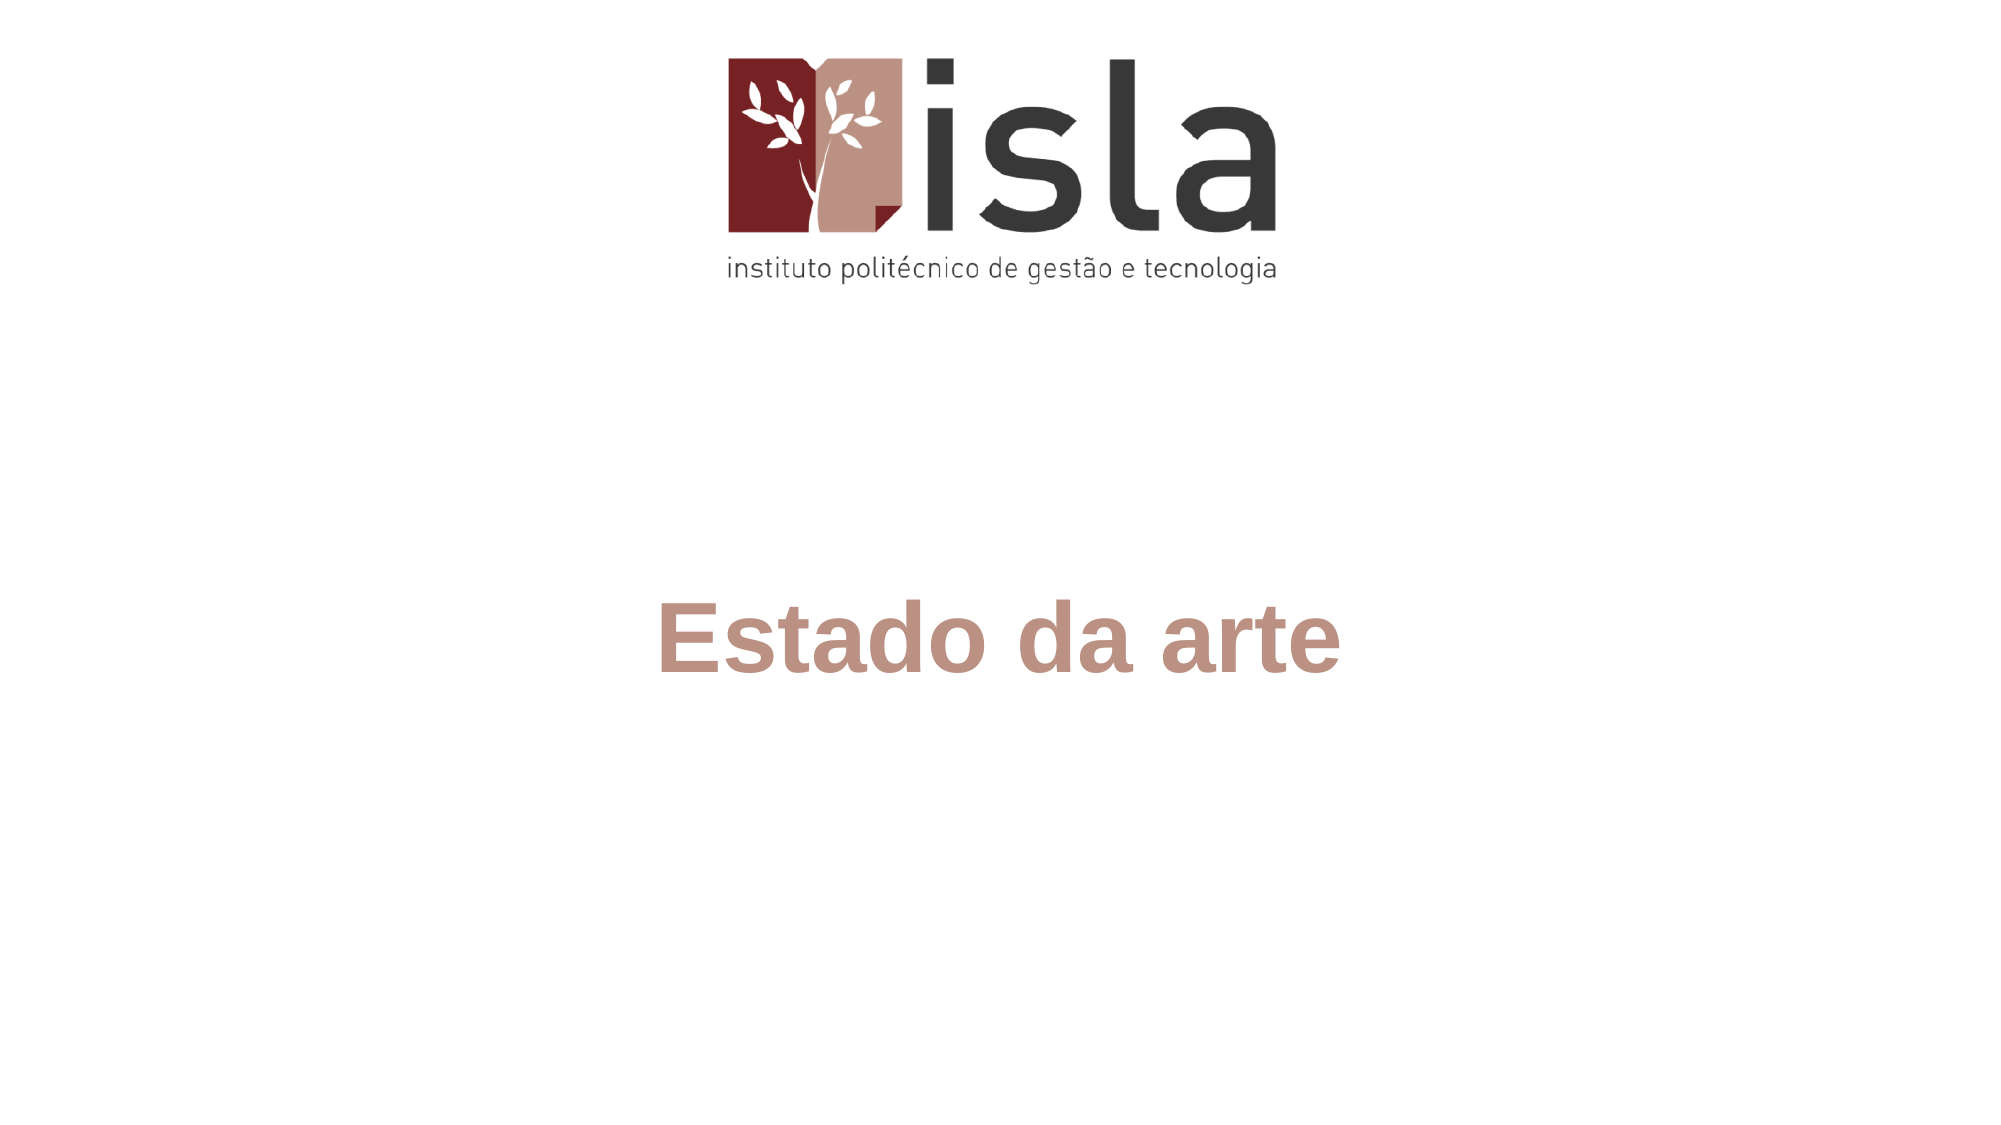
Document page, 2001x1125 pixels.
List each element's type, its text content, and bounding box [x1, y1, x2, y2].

title Estado da arte [0, 416, 2000, 867]
